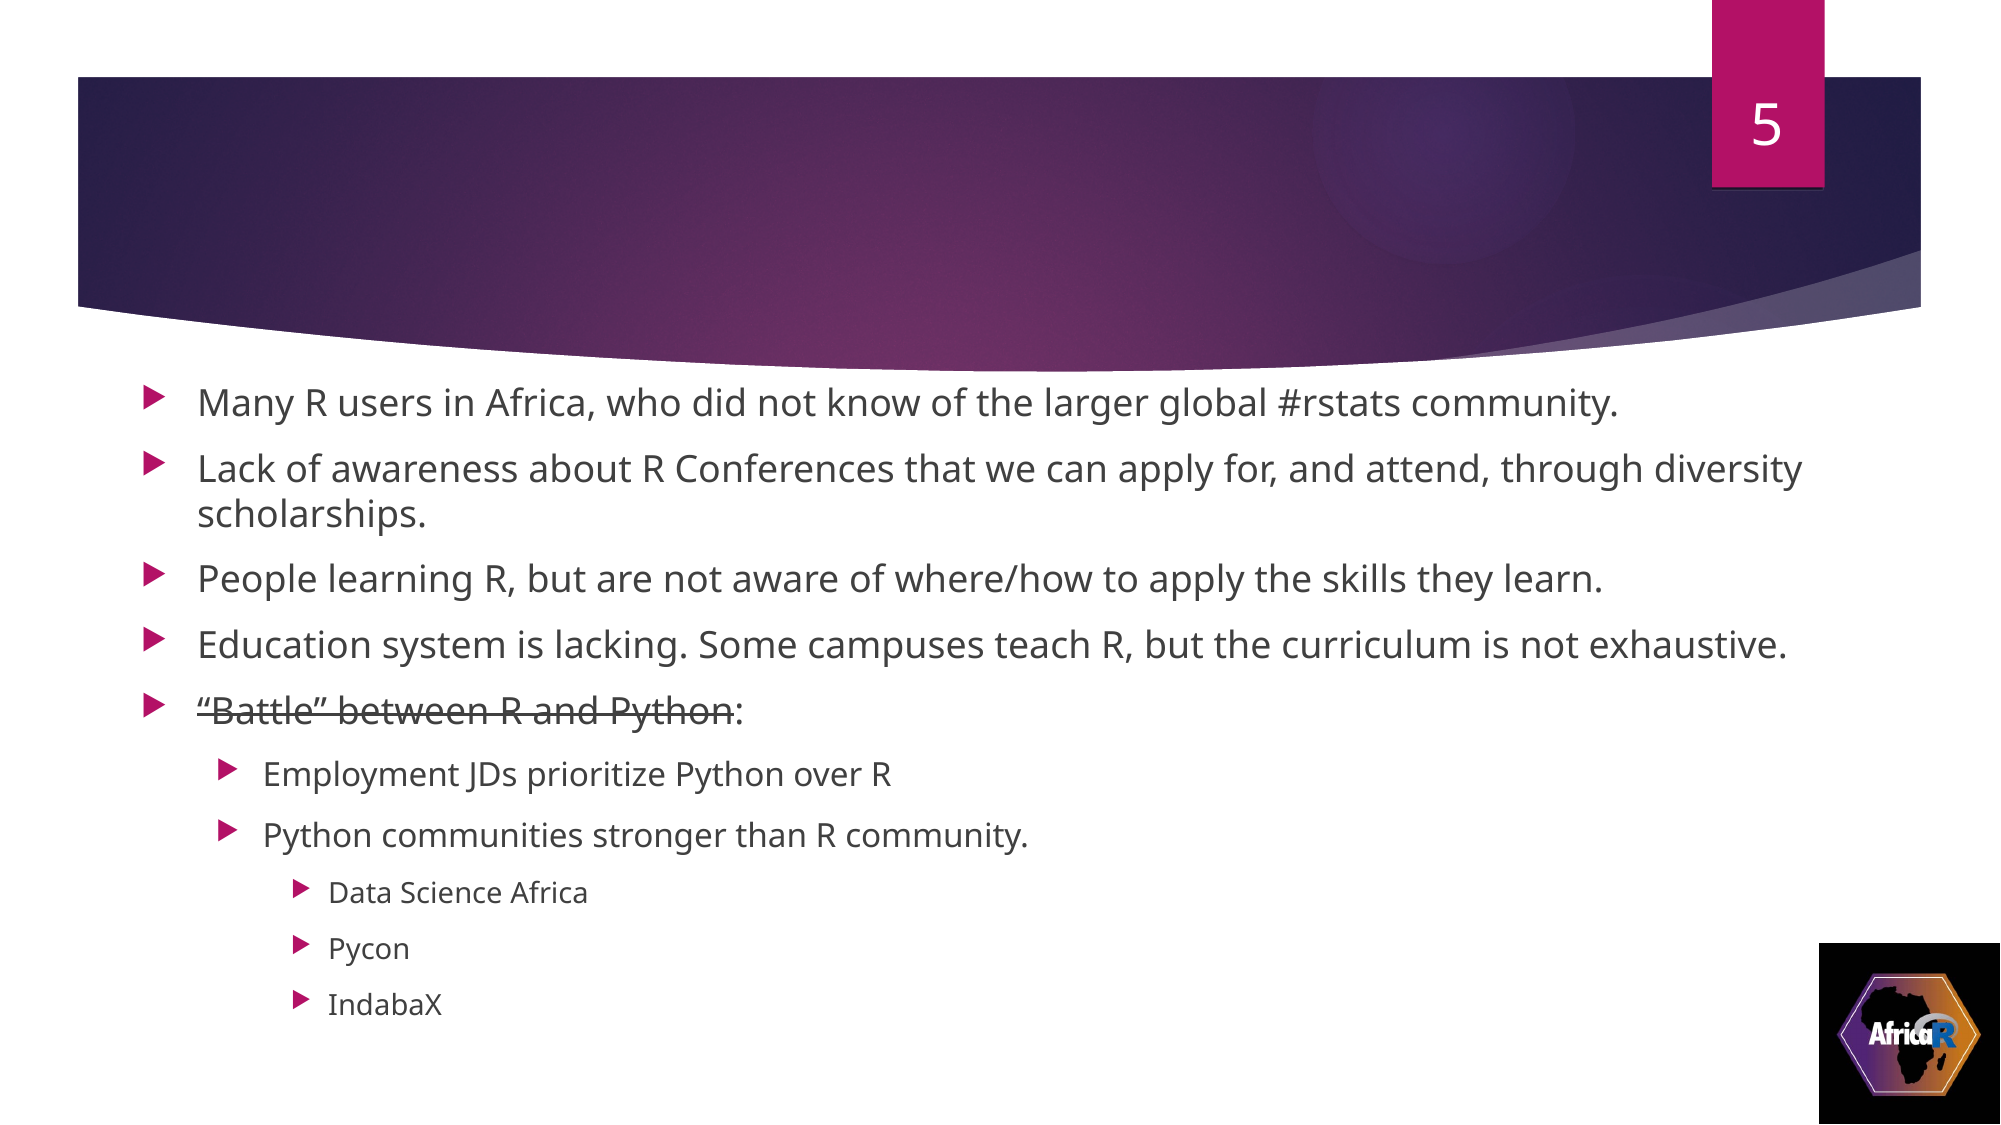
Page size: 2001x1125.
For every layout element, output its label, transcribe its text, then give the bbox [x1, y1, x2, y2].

picture [79, 78, 1920, 371]
list Many R users in Africa, who did not know of the larger global #rstats community. Lack of awareness about R Conferences that we can apply for, and attend, through diversity scholarships. People learning R, but are not aware of where/how to apply the skills they learn. Education system is lacking. Some campuses teach R, but the curriculum is not exhaustive. “Battle” between R and Python: Employment JDs prioritize Python over R Python communities stronger than R community. Data Science Africa Pycon IndabaX [125, 371, 1855, 1034]
picture [1819, 943, 2000, 1124]
